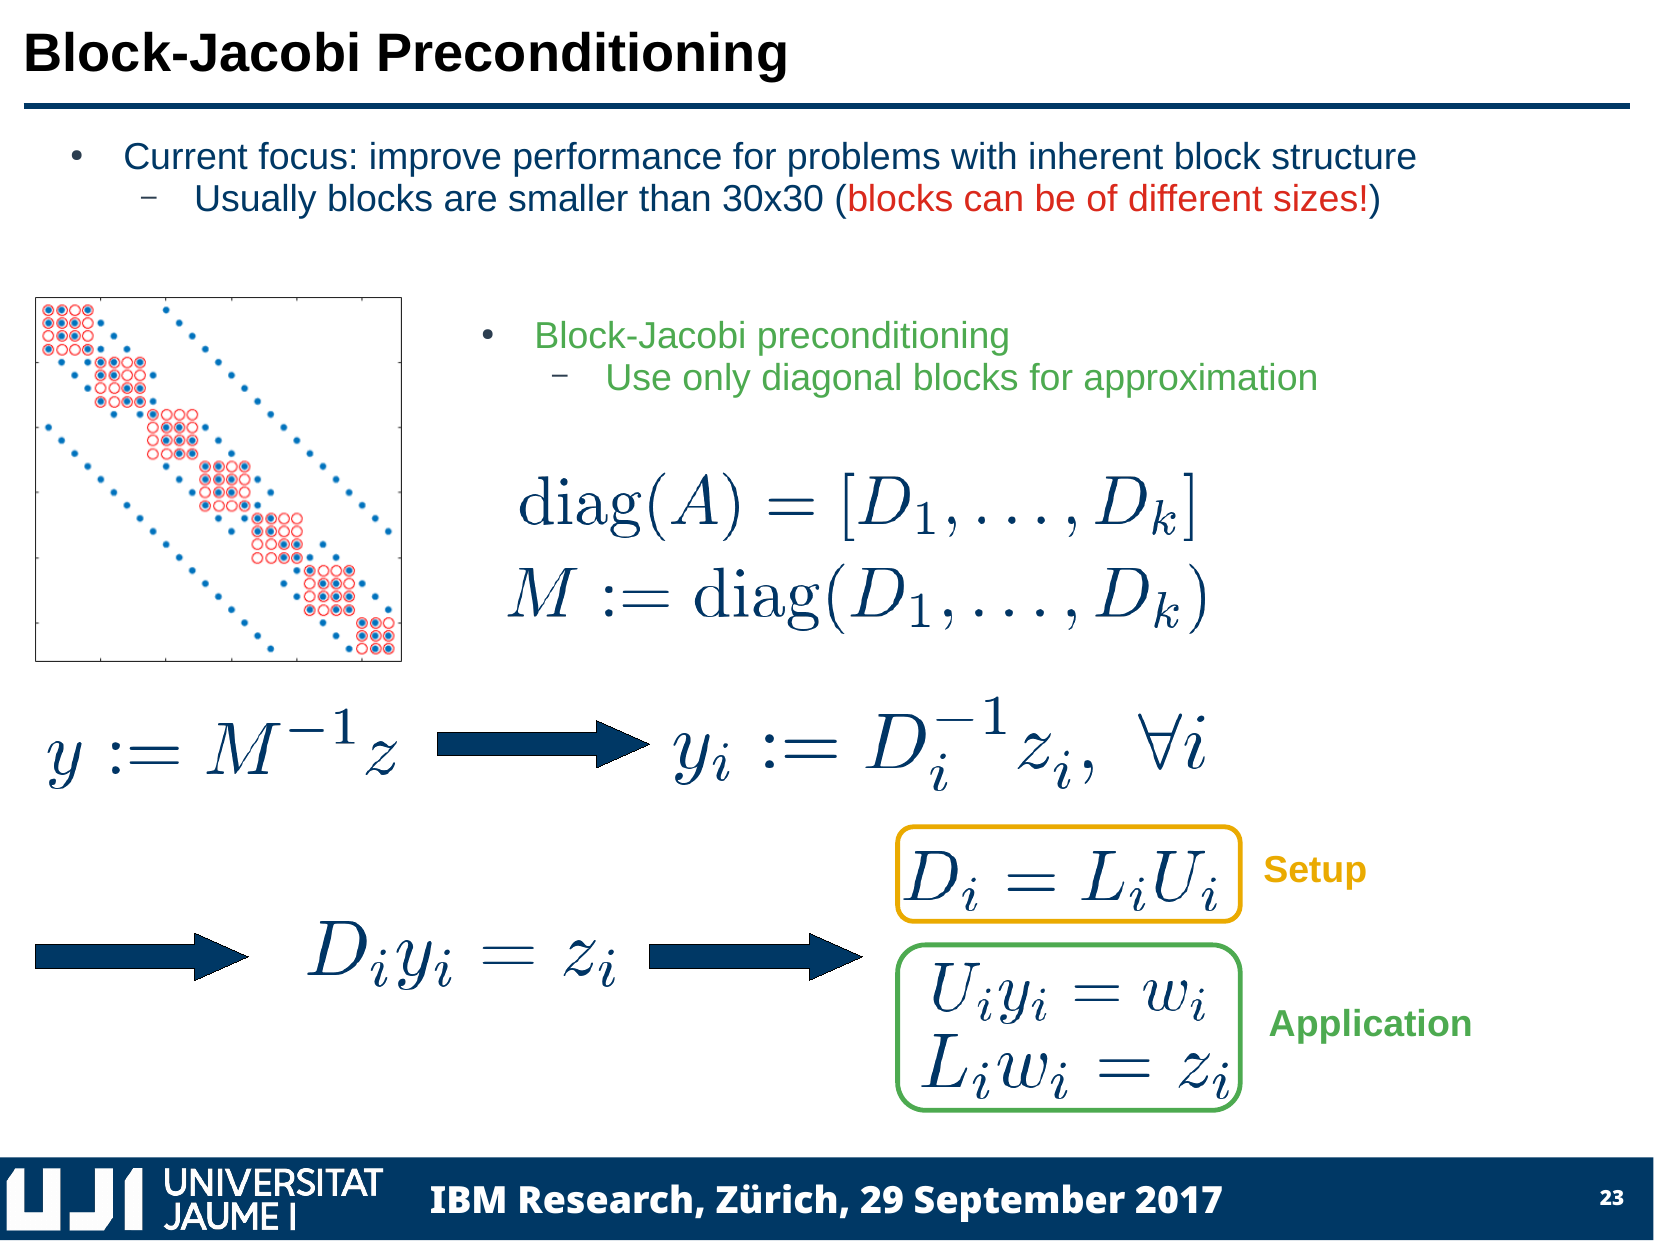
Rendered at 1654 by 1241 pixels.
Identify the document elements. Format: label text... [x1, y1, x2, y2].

picture [921, 1034, 1229, 1099]
picture [47, 708, 397, 789]
text_box Block-Jacobi preconditioning Use only diagonal blocks for approximation [448, 307, 1424, 414]
text_box Current focus: improve performance for problems with inherent block structure Usually blocks are smaller than 30x30 (blocks can be of different sizes!) [37, 128, 1583, 260]
picture [35, 297, 402, 662]
text_box Application [1254, 994, 1489, 1052]
picture [519, 472, 1193, 541]
text_box [649, 933, 863, 981]
text_box [437, 720, 650, 768]
text_box Setup [1248, 841, 1383, 898]
picture [933, 962, 1205, 1024]
title Block-Jacobi Preconditioning [23, 0, 1630, 107]
picture [507, 563, 1205, 634]
text_box [35, 933, 249, 981]
picture [307, 921, 615, 990]
picture [673, 696, 1205, 791]
picture [0, 1158, 390, 1241]
picture [903, 850, 1217, 912]
